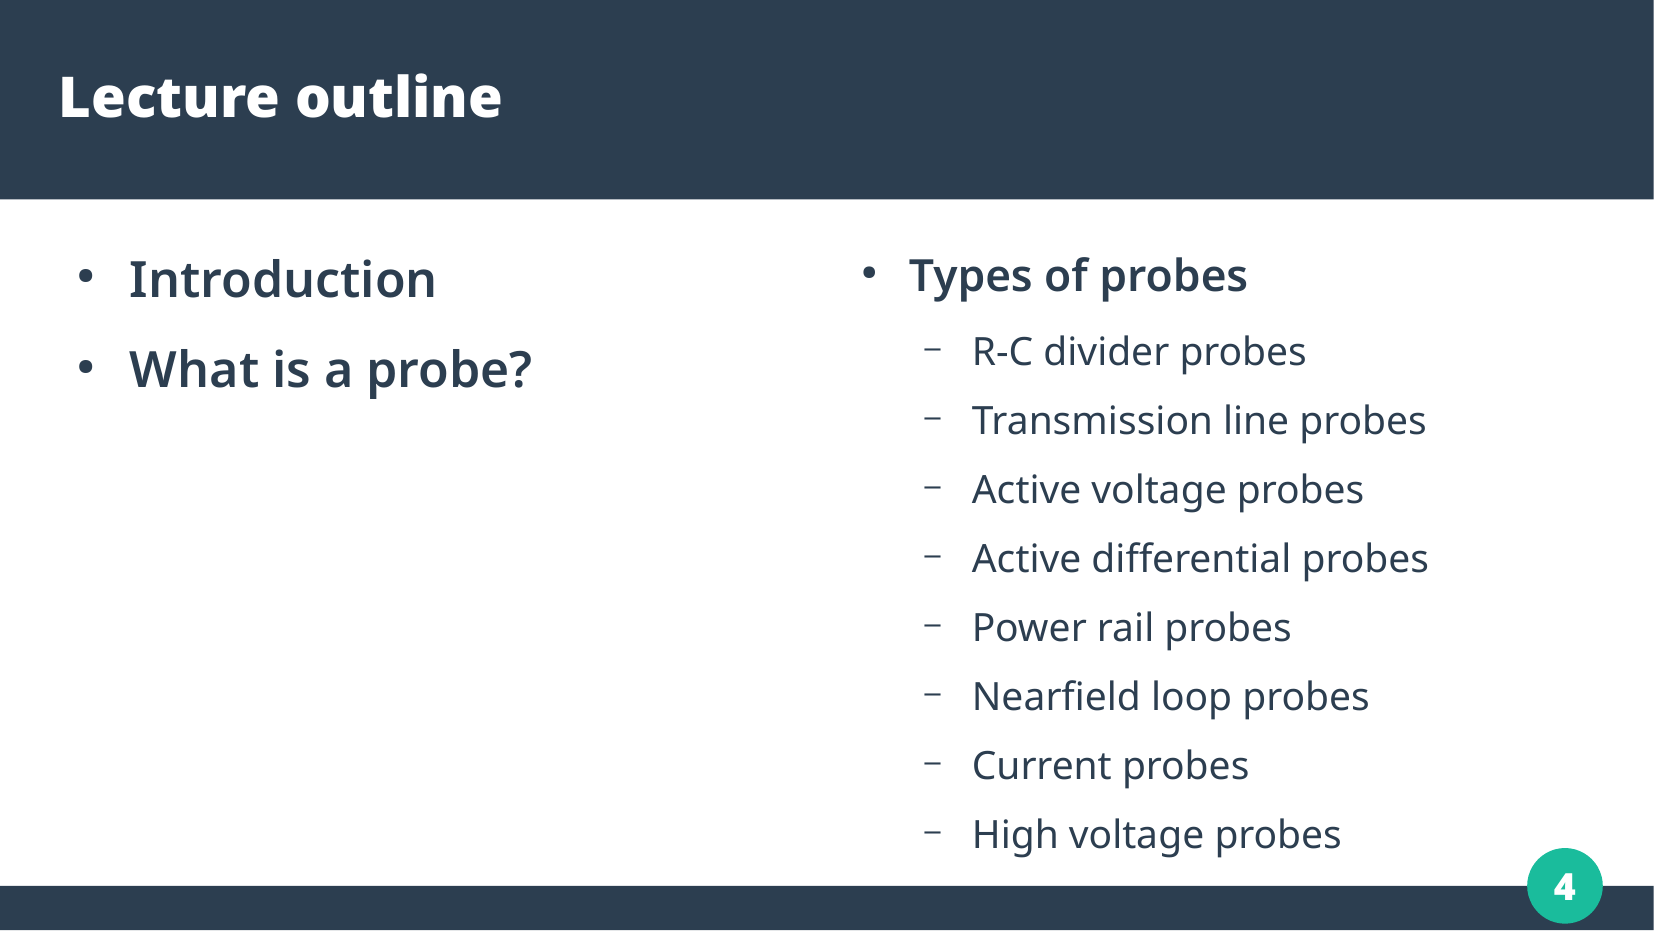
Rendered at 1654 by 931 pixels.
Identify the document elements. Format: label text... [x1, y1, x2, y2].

list Introduction What is a probe? [59, 243, 809, 864]
list Types of probes R-C divider probes Transmission line probes Active voltage probes Active differential probes Power rail probes Nearfield loop probes Current probes High voltage probes [845, 243, 1596, 864]
title Lecture outline [59, 37, 1595, 155]
